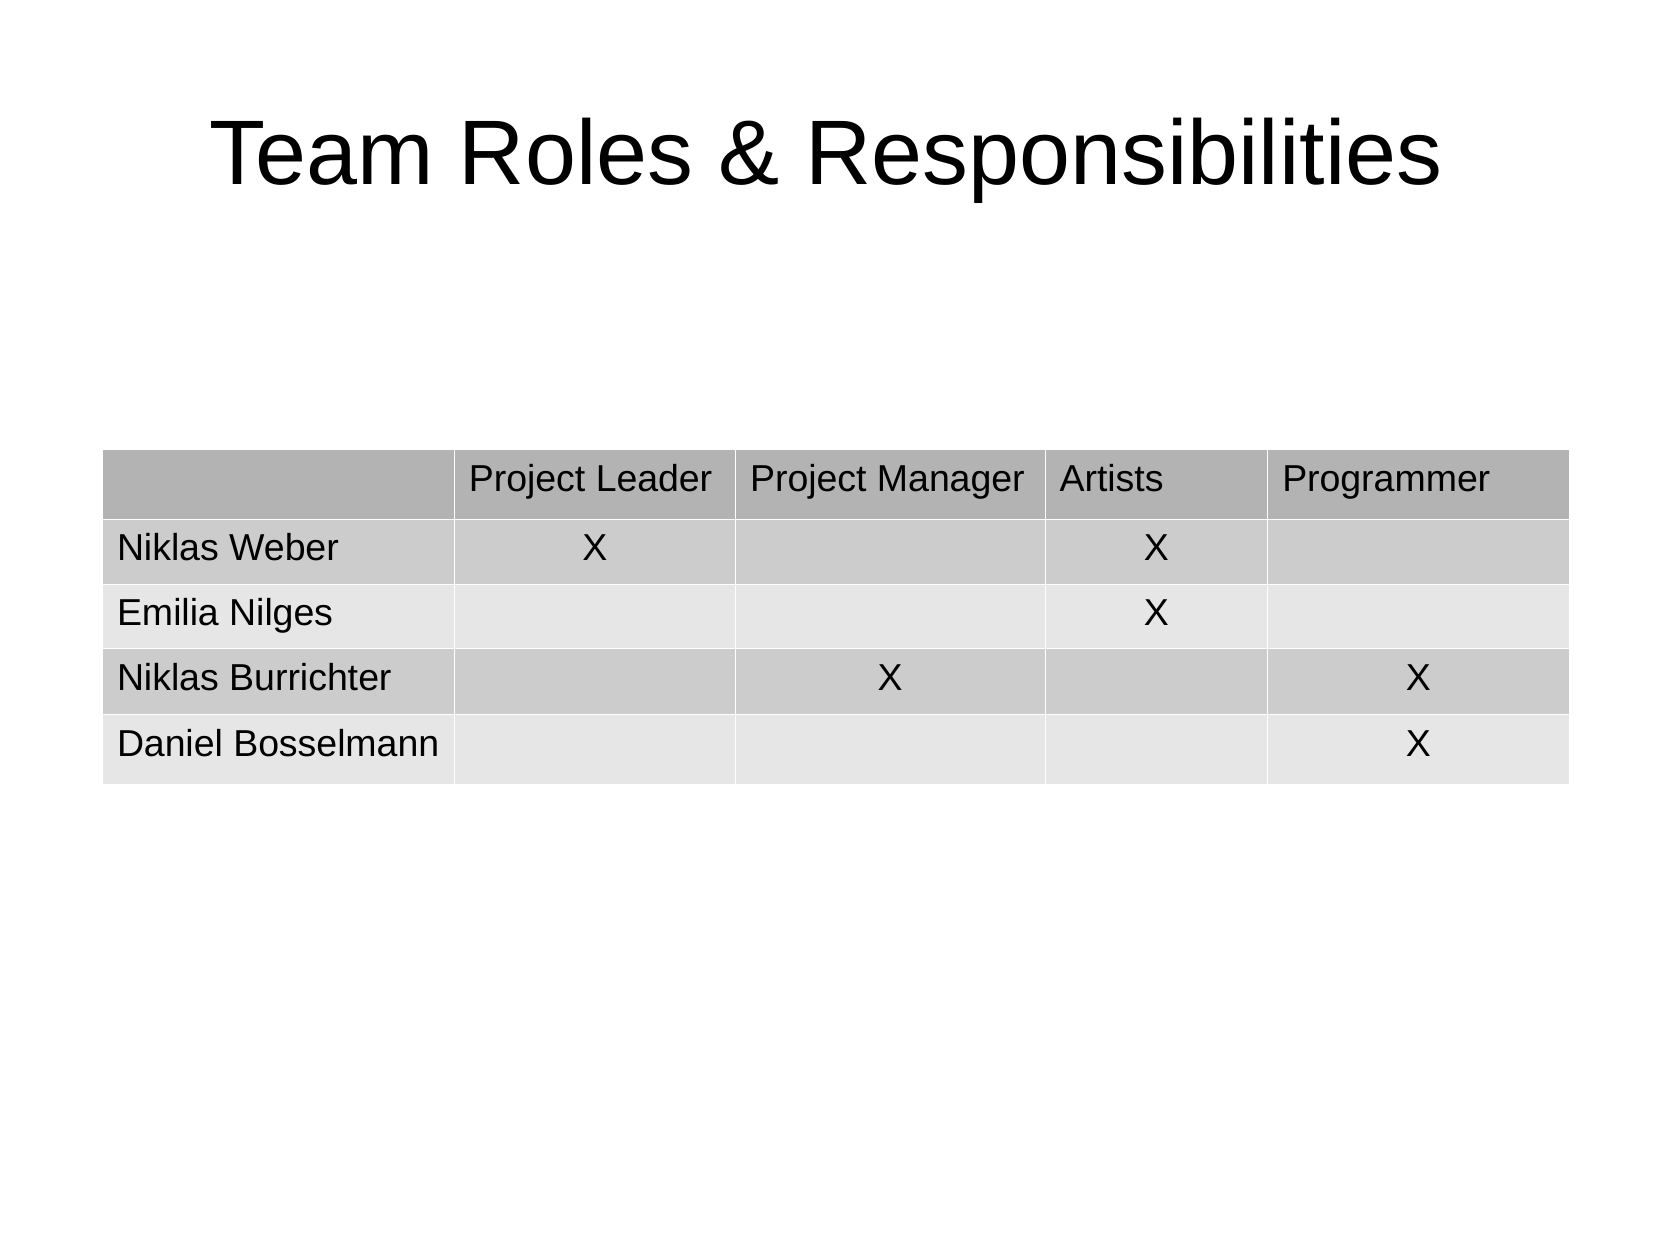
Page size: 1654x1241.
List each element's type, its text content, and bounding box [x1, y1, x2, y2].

table_cell [736, 520, 1045, 584]
table_header Artists [1046, 450, 1267, 519]
table_cell Niklas Weber [103, 520, 454, 584]
table_cell Niklas Burrichter [103, 649, 454, 714]
table_cell [1046, 649, 1267, 714]
title Team Roles & Responsibilities [82, 49, 1571, 257]
table_cell X [1268, 649, 1569, 714]
table_header Programmer [1268, 450, 1569, 519]
table_cell [736, 585, 1045, 648]
table_cell Daniel Bosselmann [103, 715, 454, 784]
table_cell [1268, 585, 1569, 648]
table_cell [455, 585, 735, 648]
table_cell X [1046, 520, 1267, 584]
table_cell [455, 649, 735, 714]
table_cell X [455, 520, 735, 584]
table_cell [1046, 715, 1267, 784]
table_header Project Leader [455, 450, 735, 519]
table_header Project Manager [736, 450, 1045, 519]
table_cell X [1268, 715, 1569, 784]
table_cell [736, 715, 1045, 784]
table_cell X [736, 649, 1045, 714]
table_header [103, 450, 454, 519]
table_cell [455, 715, 735, 784]
table_cell Emilia Nilges [103, 585, 454, 648]
table_cell X [1046, 585, 1267, 648]
table_cell [1268, 520, 1569, 584]
